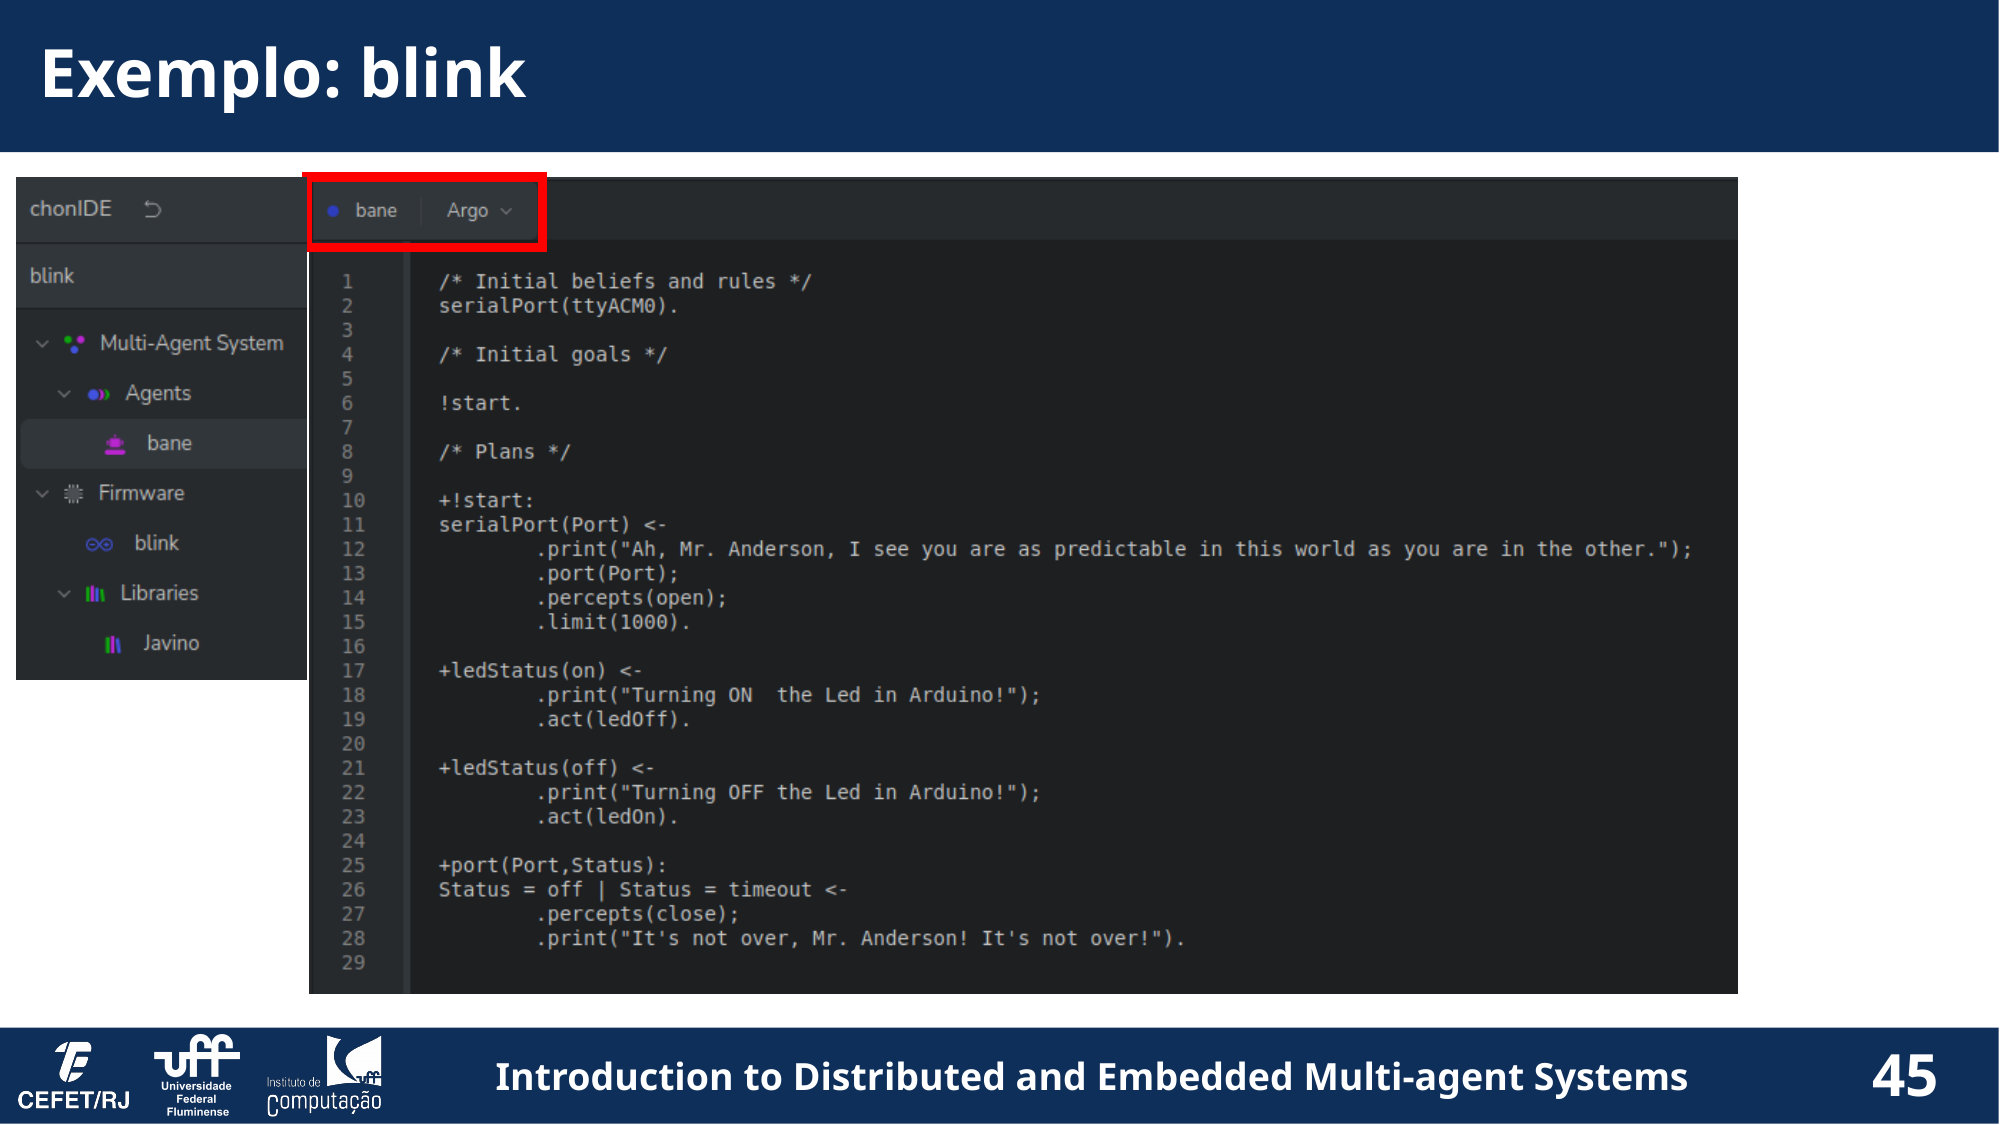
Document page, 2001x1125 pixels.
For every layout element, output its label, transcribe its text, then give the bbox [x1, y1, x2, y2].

picture [312, 182, 538, 243]
picture [265, 1033, 383, 1117]
picture [16, 177, 307, 680]
picture [309, 177, 1738, 994]
picture [153, 1033, 241, 1121]
text_box Exemplo: blink [25, 23, 1999, 119]
picture [18, 1021, 129, 1125]
